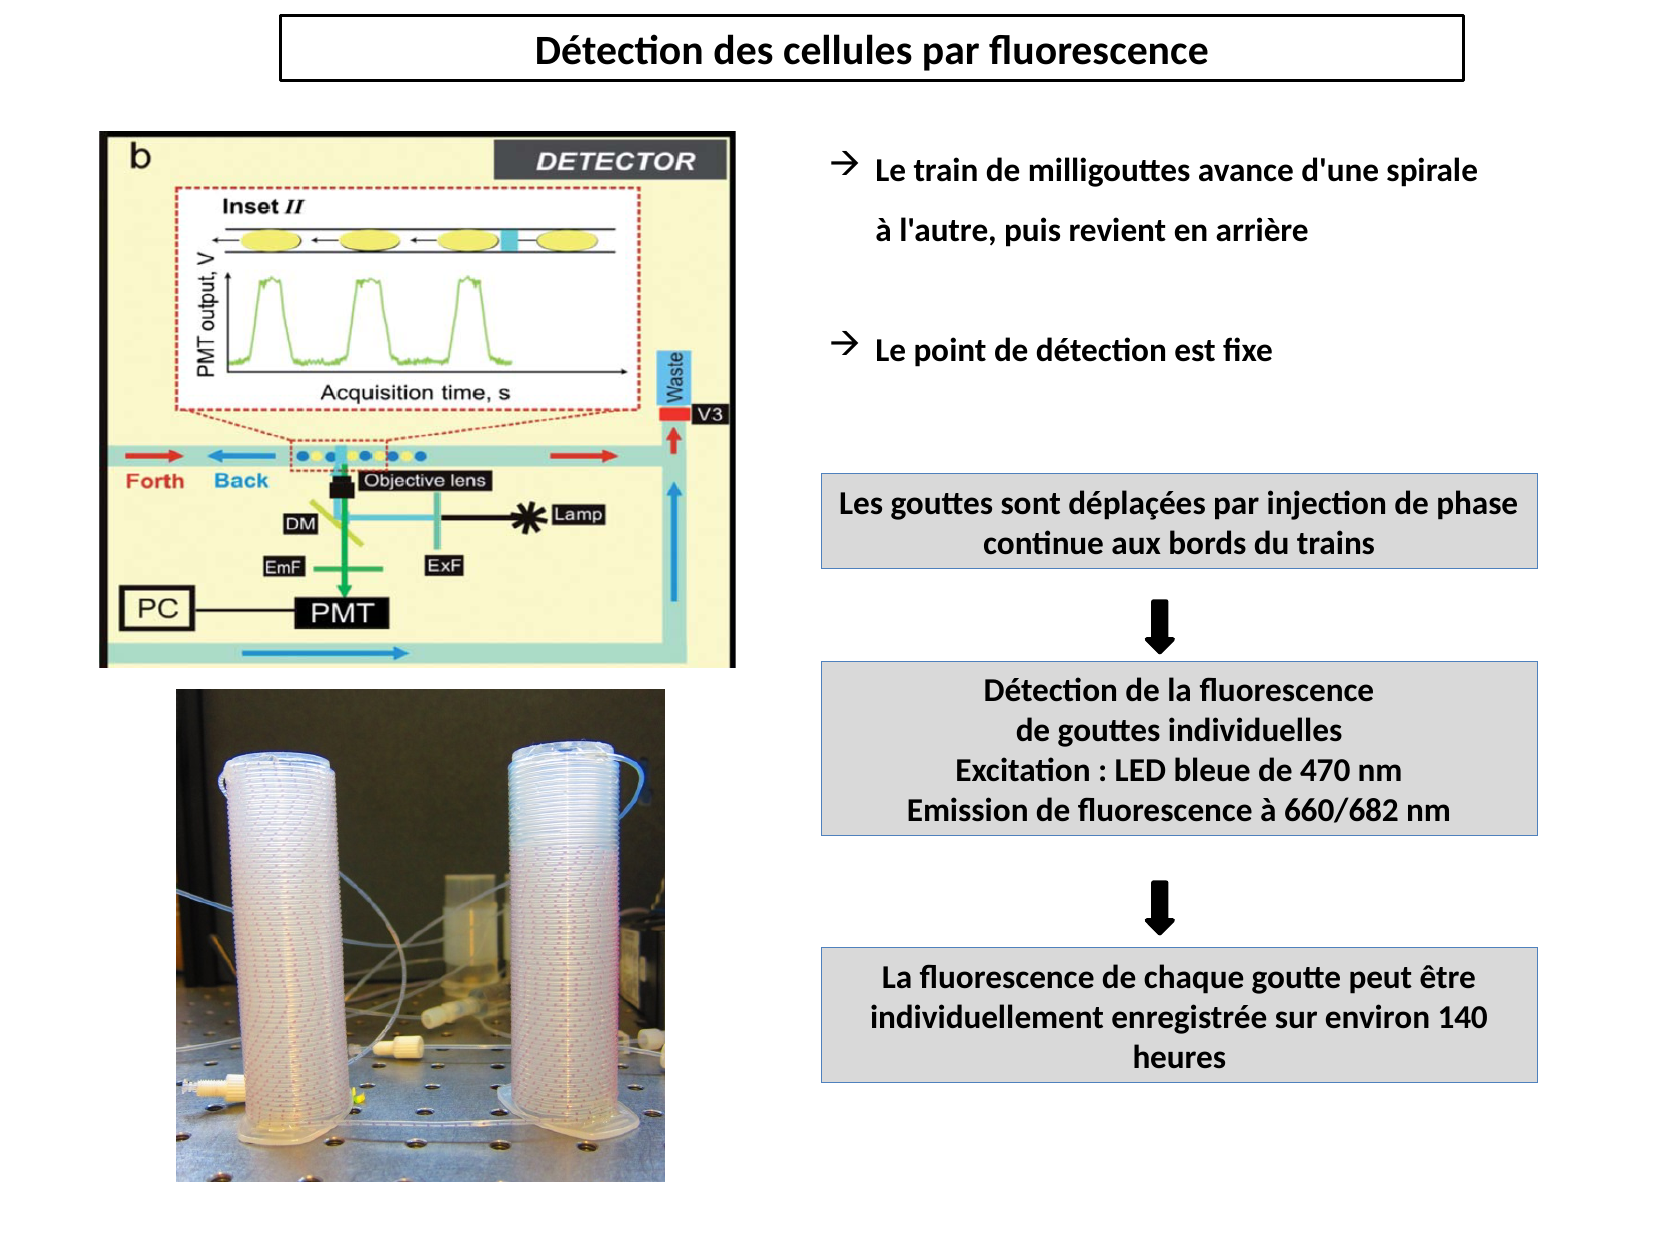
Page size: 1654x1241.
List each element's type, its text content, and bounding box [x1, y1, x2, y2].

text_box La fluorescence de chaque goutte peut être individuellement enregistrée sur environ 140 heures [821, 947, 1538, 1083]
text_box [1146, 601, 1173, 653]
text_box Les gouttes sont déplaçées par injection de phase continue aux bords du trains [821, 473, 1538, 569]
text_box Détection des cellules par fluorescence [280, 15, 1464, 81]
text_box Le train de milligouttes avance d'une spirale à l'autre, puis revient en arrière Le point de détection est fixe [813, 120, 1517, 376]
text_box Détection de la fluorescence de gouttes individuelles Excitation : LED bleue de 470 nm Emission de fluorescence à 660/682 nm [821, 661, 1538, 836]
picture [99, 131, 736, 668]
picture [176, 689, 665, 1182]
text_box [1146, 882, 1173, 934]
